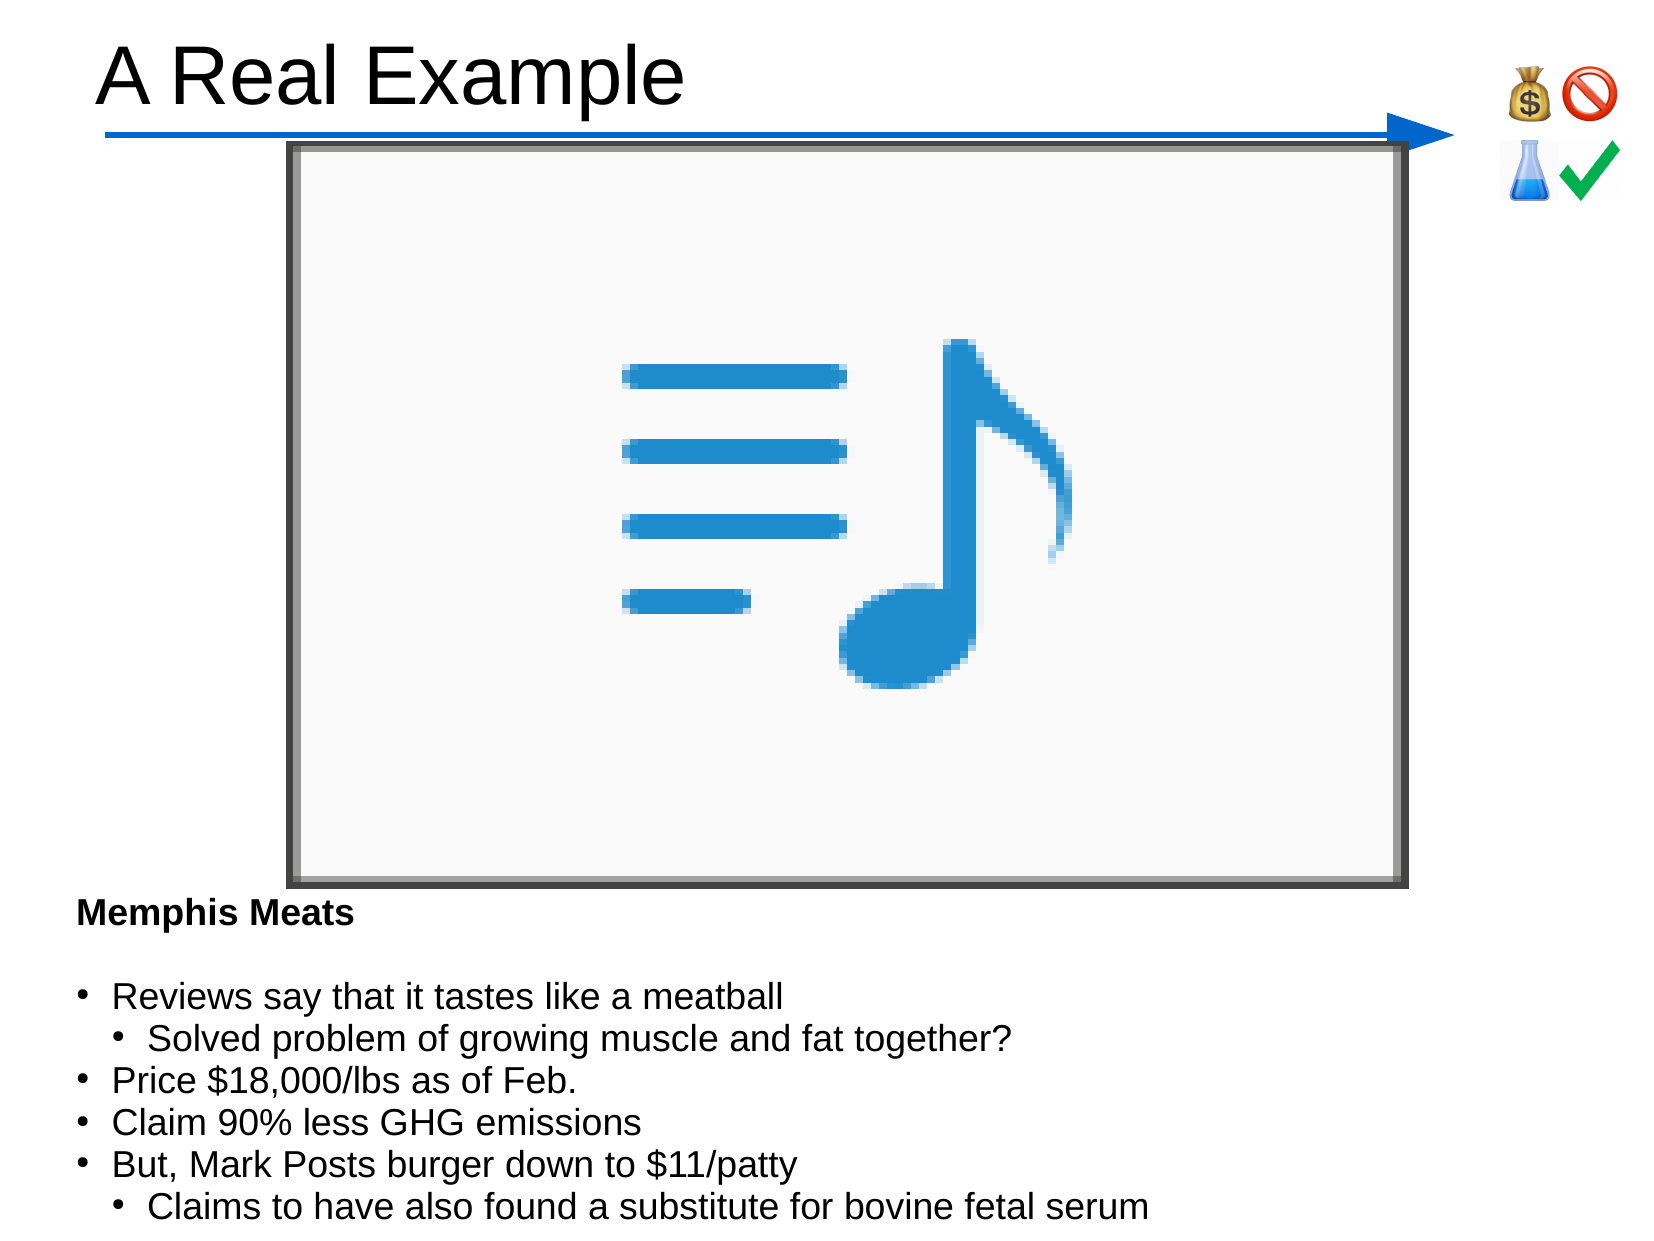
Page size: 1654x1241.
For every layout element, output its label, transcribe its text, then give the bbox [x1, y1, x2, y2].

text_box A Real Example [63, 5, 1380, 240]
picture [1499, 140, 1620, 201]
picture [1499, 63, 1620, 124]
text_box [285, 139, 1410, 890]
text_box Memphis Meats Reviews say that it tastes like a meatball Solved problem of growing muscle and fat together? Price $18,000/lbs as of Feb. Claim 90% less GHG emissions But, Mark Posts burger down to $11/patty Claims to have also found a substitute for bovine fetal serum [45, 867, 1621, 1241]
